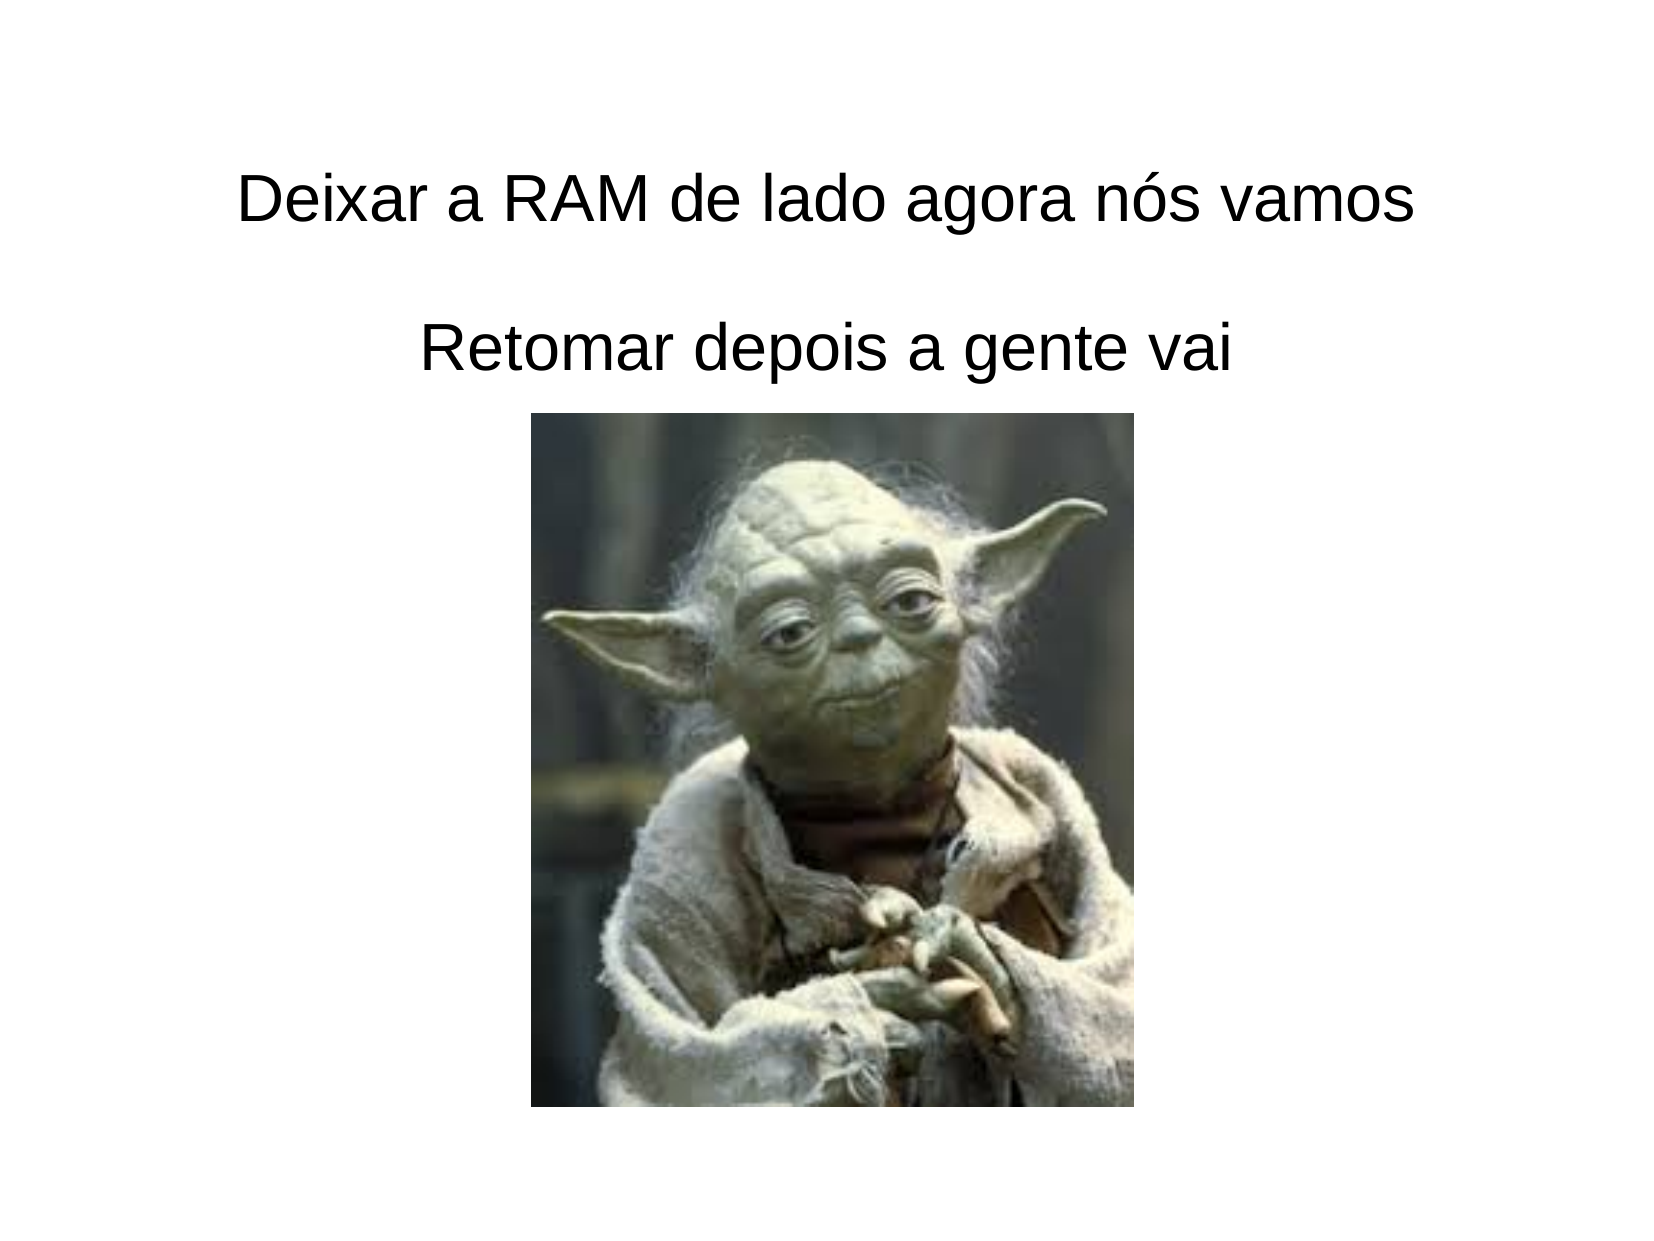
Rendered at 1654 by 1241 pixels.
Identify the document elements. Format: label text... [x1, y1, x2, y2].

subtitle Deixar a RAM de lado agora nós vamos Retomar depois a gente vai [82, 49, 1571, 497]
picture [531, 413, 1134, 1108]
